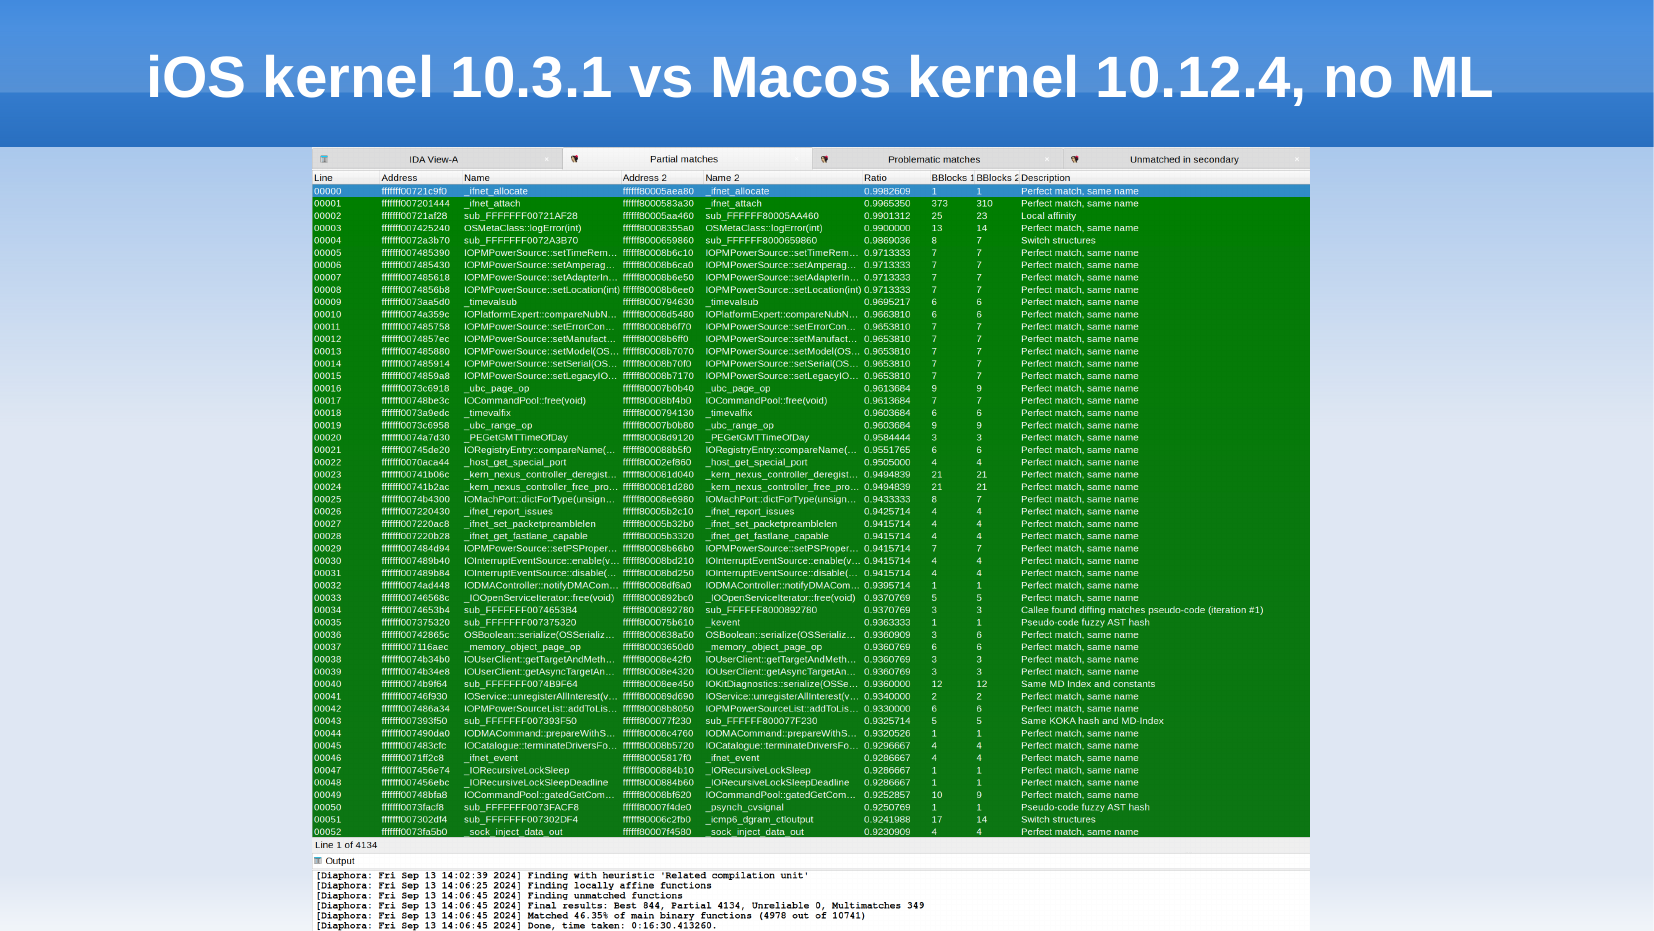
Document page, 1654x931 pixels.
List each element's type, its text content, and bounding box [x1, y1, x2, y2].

title iOS kernel 10.3.1 vs Macos kernel 10.12.4, no ML [76, 0, 1565, 156]
picture [0, 0, 1654, 931]
